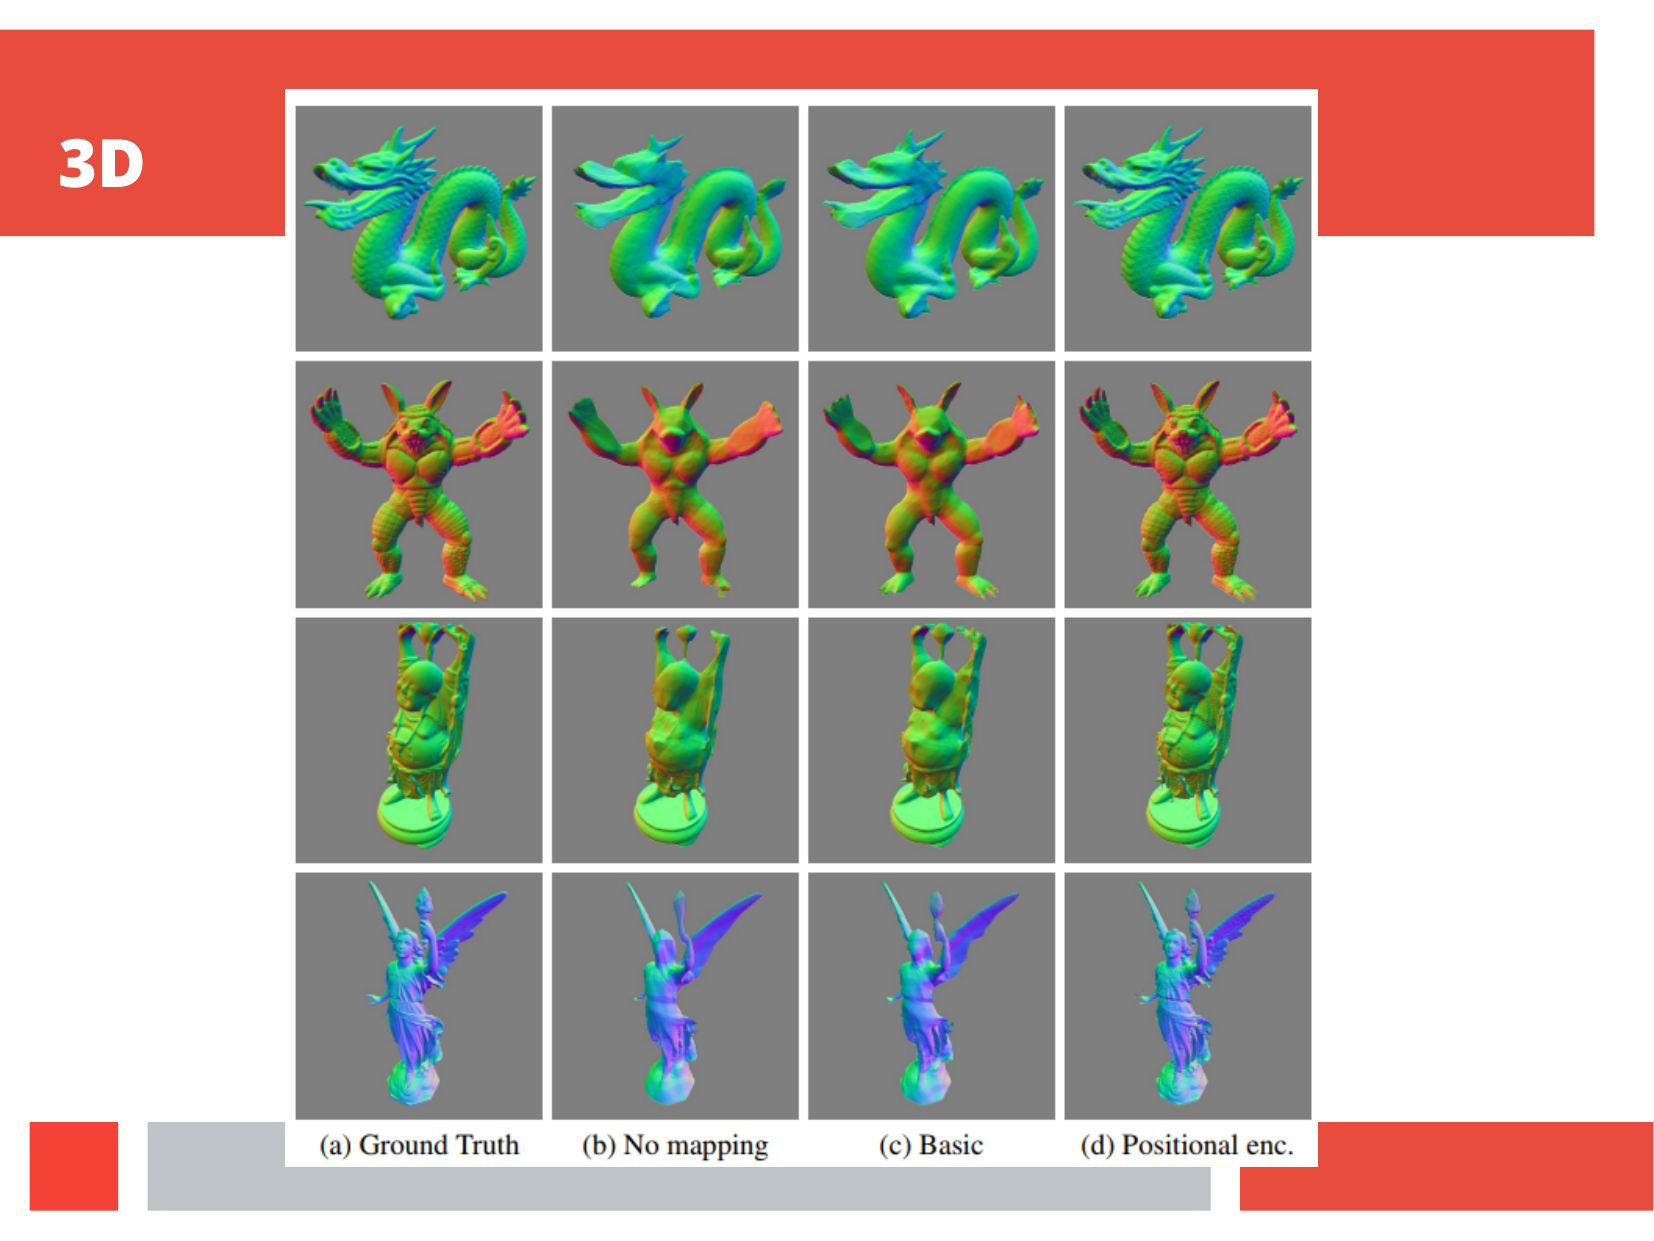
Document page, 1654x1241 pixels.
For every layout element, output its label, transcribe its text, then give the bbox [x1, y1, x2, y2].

picture [285, 89, 1318, 1167]
title 3D [59, 59, 1595, 207]
